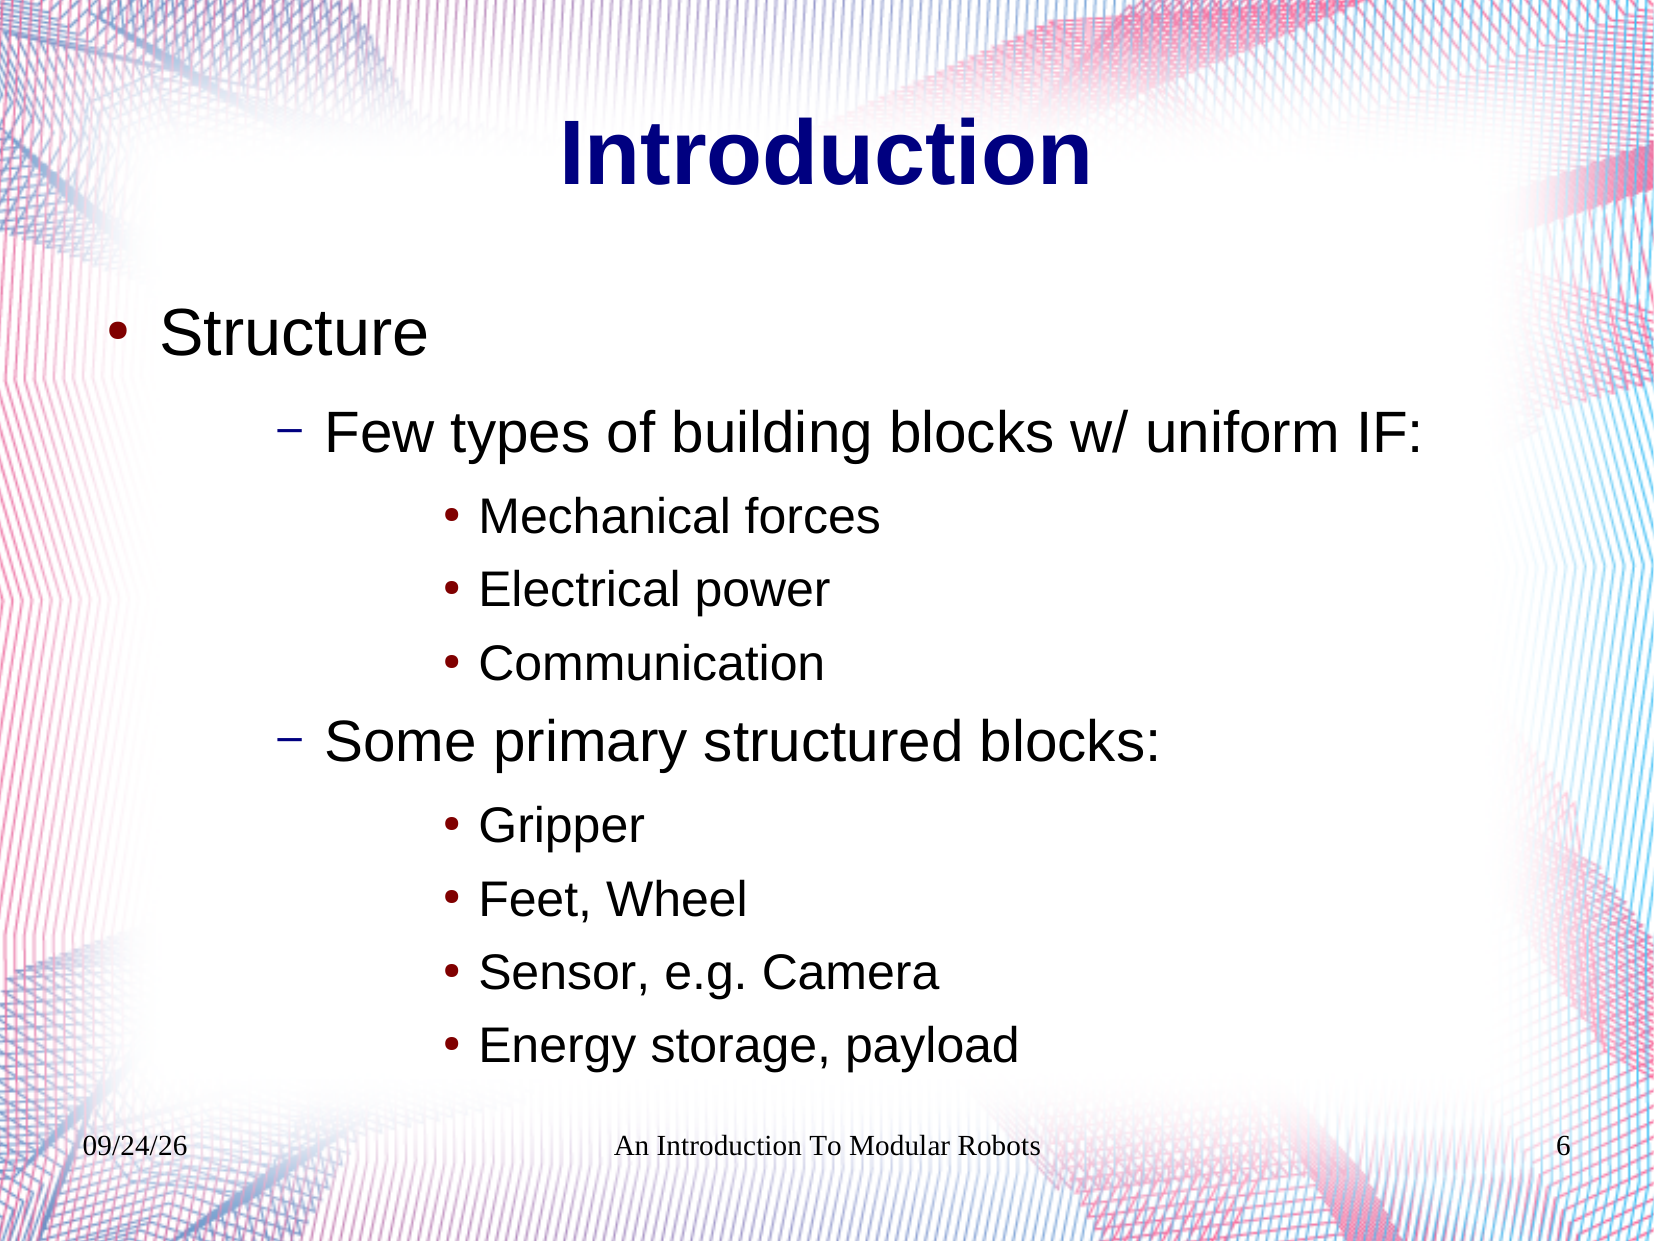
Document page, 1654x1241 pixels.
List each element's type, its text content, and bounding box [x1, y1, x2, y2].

list Structure Few types of building blocks w/ uniform IF: Mechanical forces Electrical power Communication Some primary structured blocks: Gripper Feet, Wheel Sensor, e.g. Camera Energy storage, payload [88, 295, 1577, 1114]
picture [0, 0, 1654, 1241]
title Introduction [82, 49, 1571, 257]
